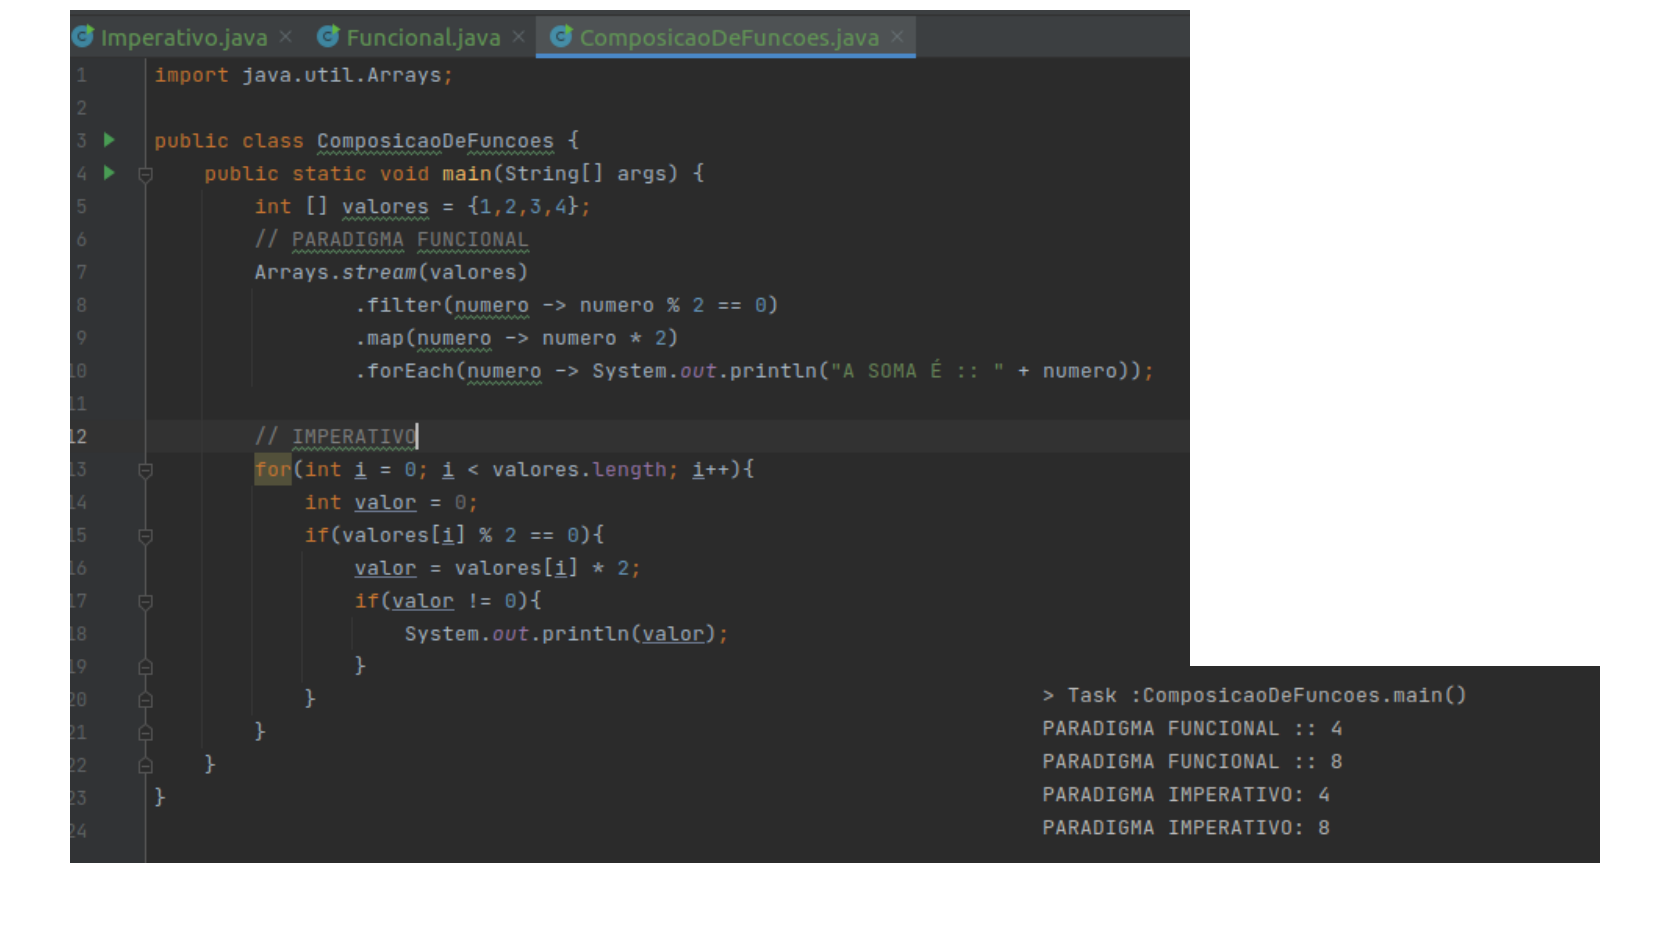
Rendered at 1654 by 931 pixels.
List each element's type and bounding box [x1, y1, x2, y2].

picture [70, 10, 1600, 863]
